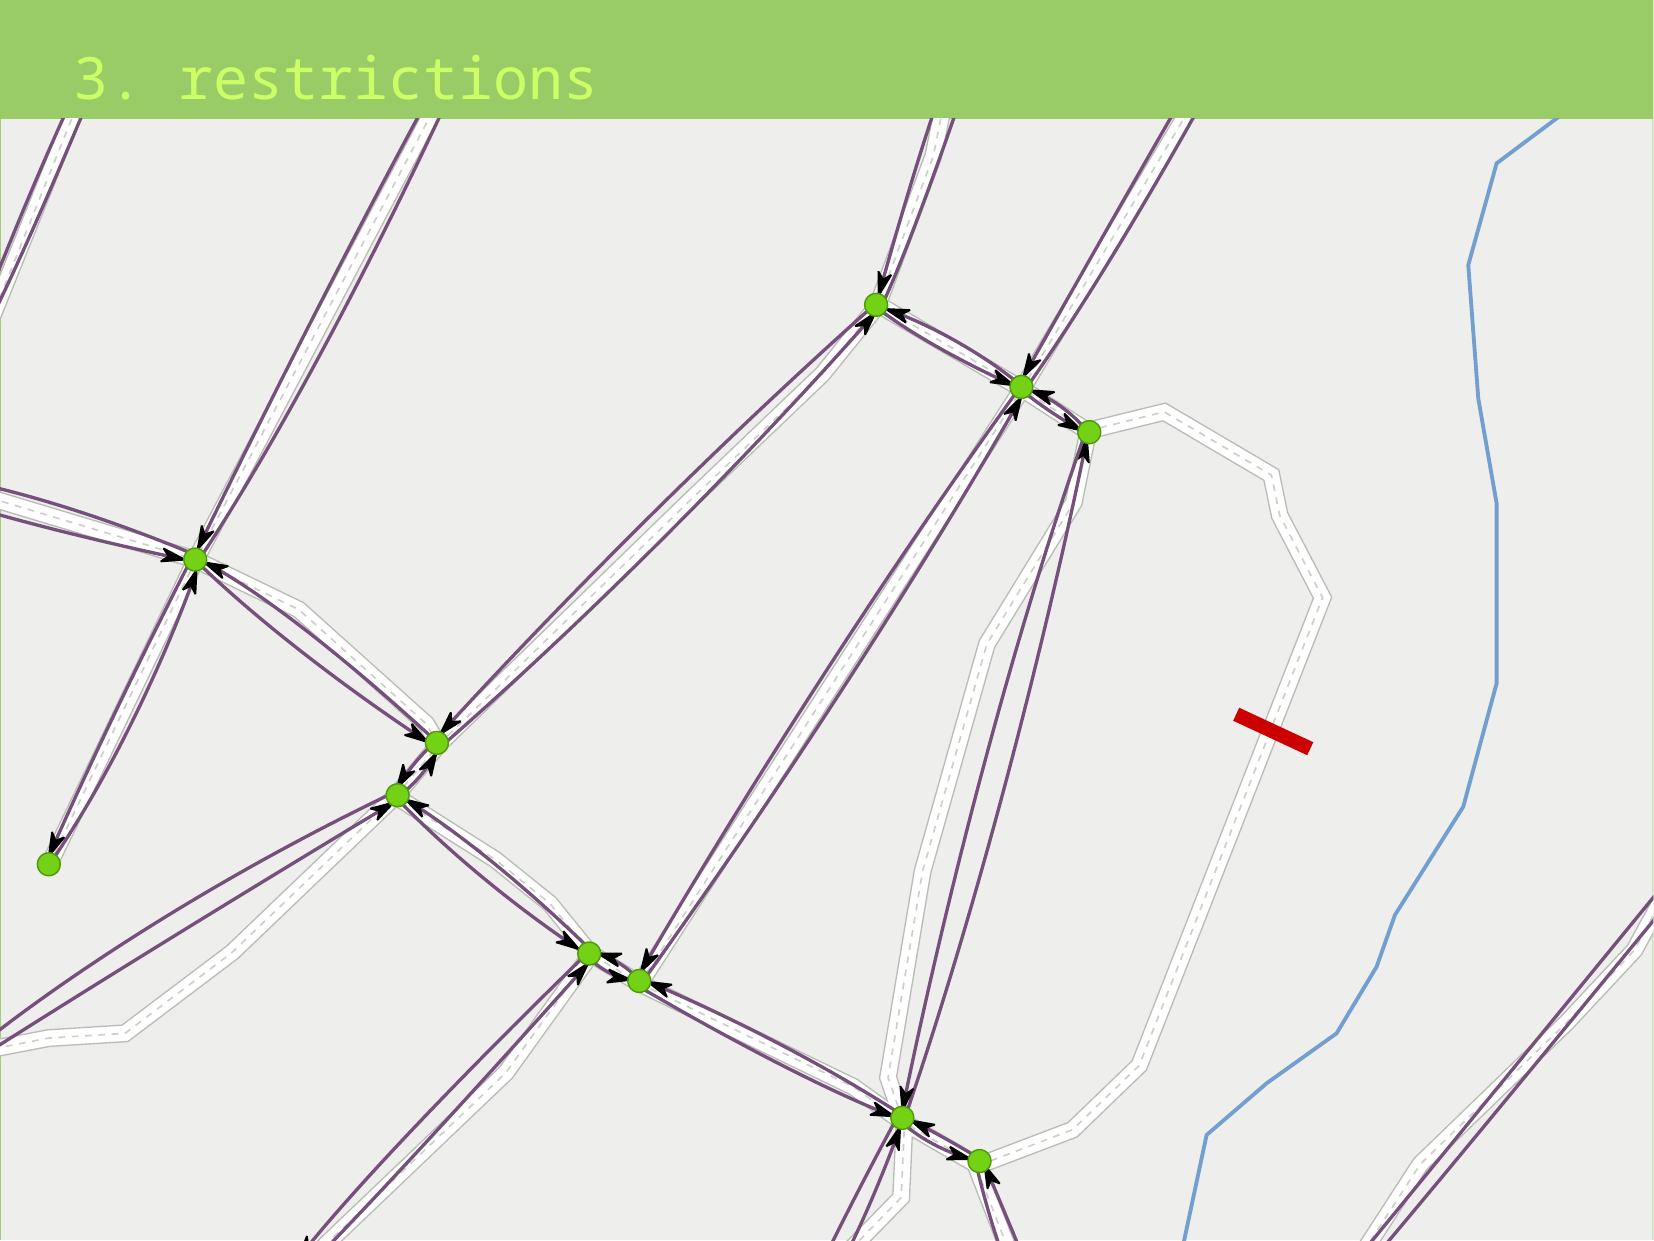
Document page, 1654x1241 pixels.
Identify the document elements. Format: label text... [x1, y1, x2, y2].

picture [0, 118, 1654, 1241]
text_box 3. restrictions [59, 29, 614, 115]
